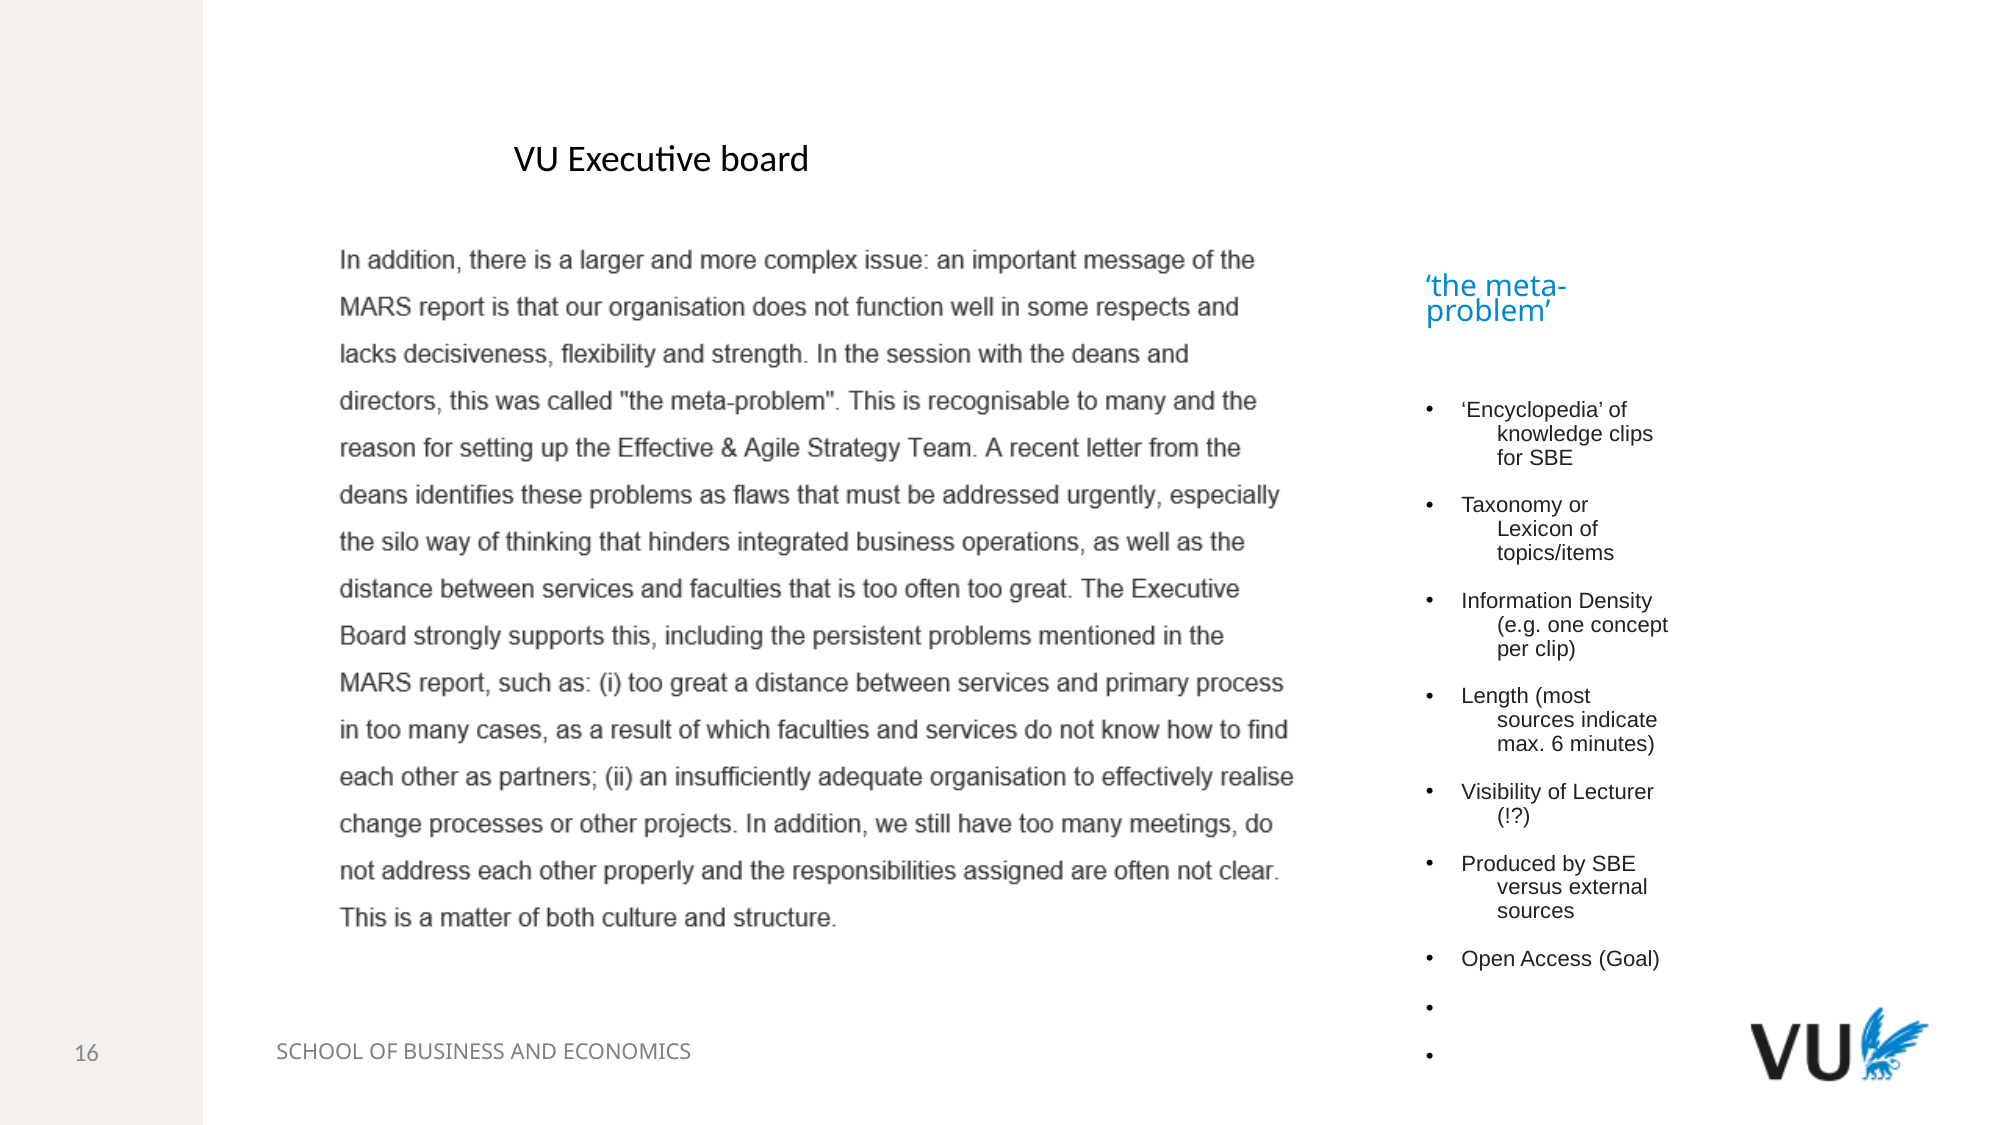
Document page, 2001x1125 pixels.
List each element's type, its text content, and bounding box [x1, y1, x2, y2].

list ‘the meta-problem’ ‘Encyclopedia’ of knowledge clips for SBE Taxonomy or Lexicon of topics/items Information Density (e.g. one concept per clip) Length (most sources indicate max. 6 minutes) Visibility of Lecturer (!?) Produced by SBE versus external sources Open Access (Goal) [1425, 276, 1927, 978]
picture [318, 233, 1310, 947]
text_box VU Executive board [499, 126, 829, 188]
text_box SCHOOL OF BUSINESS AND ECONOMICS [276, 977, 1413, 1125]
text_box [73, 977, 203, 1125]
